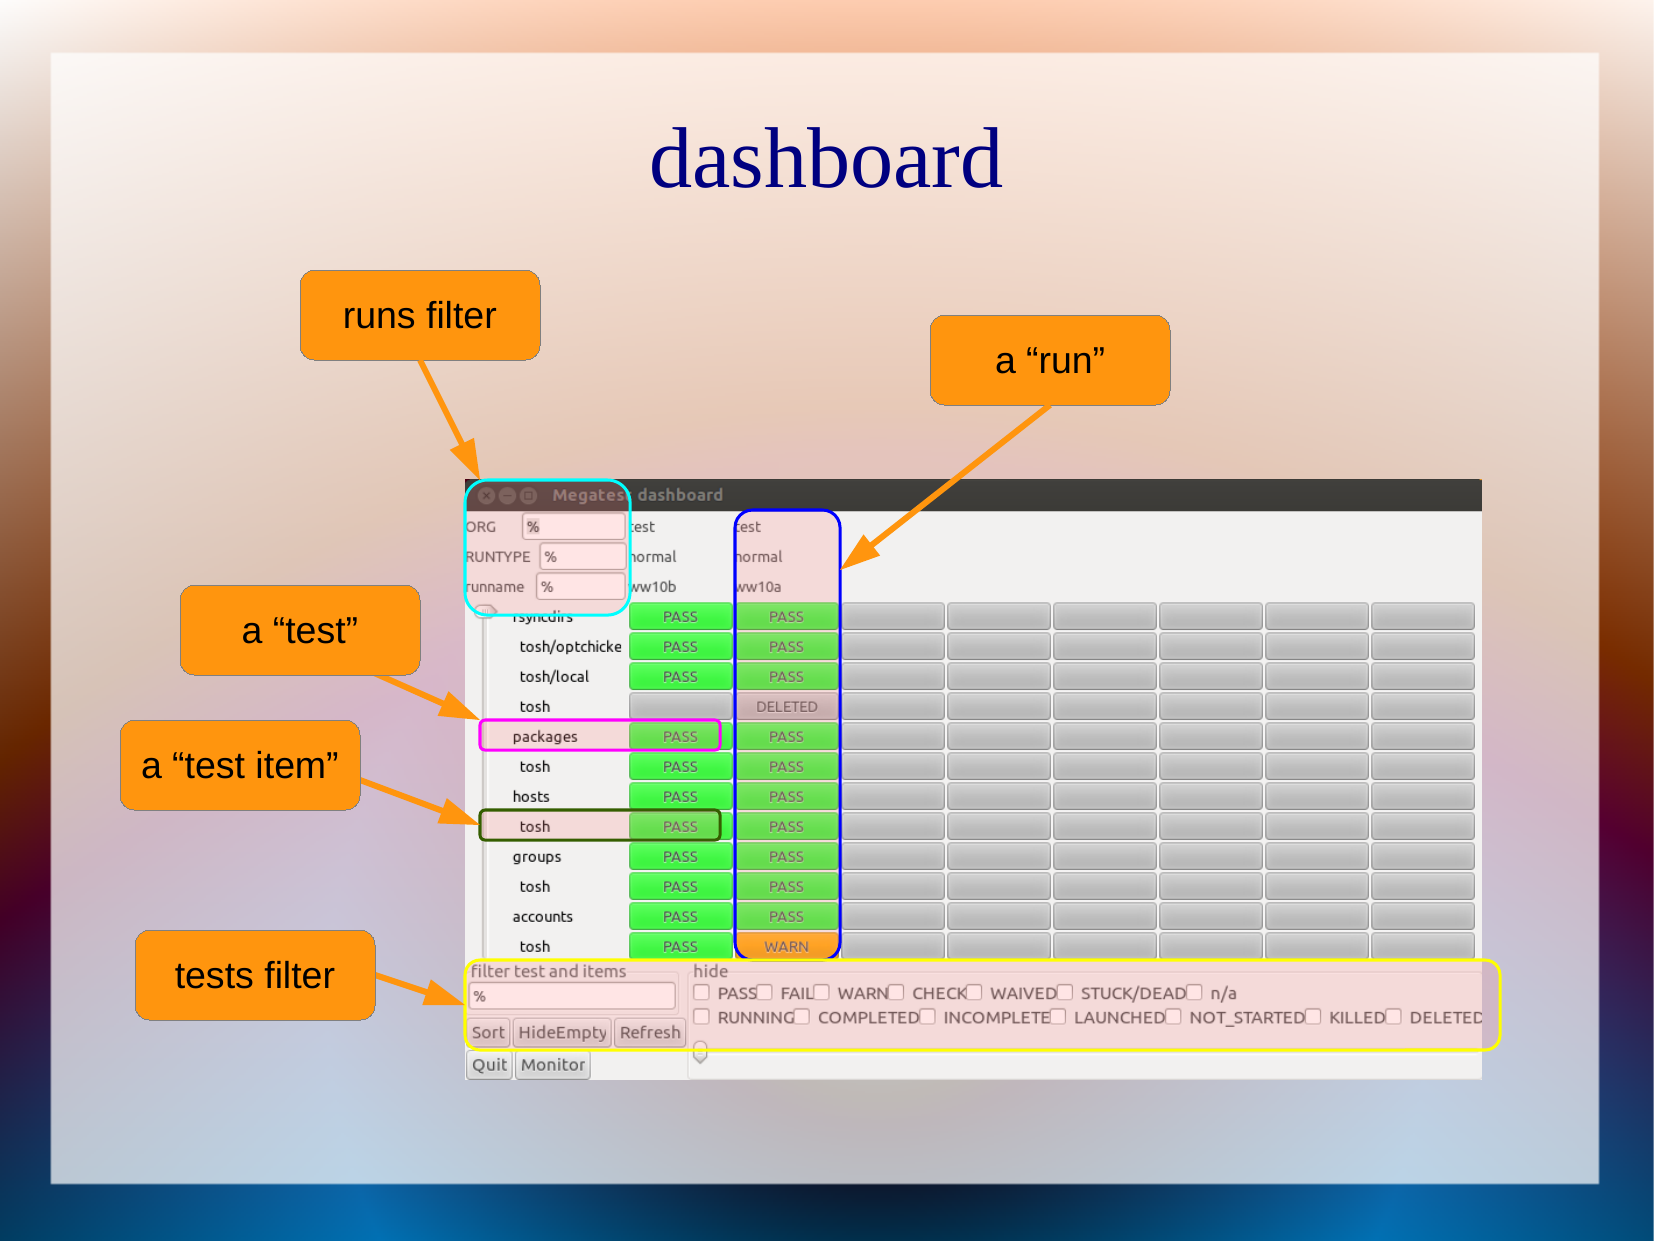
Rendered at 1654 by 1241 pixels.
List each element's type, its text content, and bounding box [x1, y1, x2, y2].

text_box a “test” [180, 585, 421, 676]
text_box [480, 720, 721, 751]
picture [0, 0, 1654, 1241]
text_box a “run” [930, 315, 1171, 406]
title dashboard [82, 55, 1571, 263]
text_box tests filter [135, 930, 376, 1021]
text_box [480, 810, 721, 841]
text_box [465, 480, 631, 616]
text_box [465, 510, 1501, 1051]
text_box a “test item” [120, 720, 361, 811]
text_box runs filter [300, 270, 541, 361]
